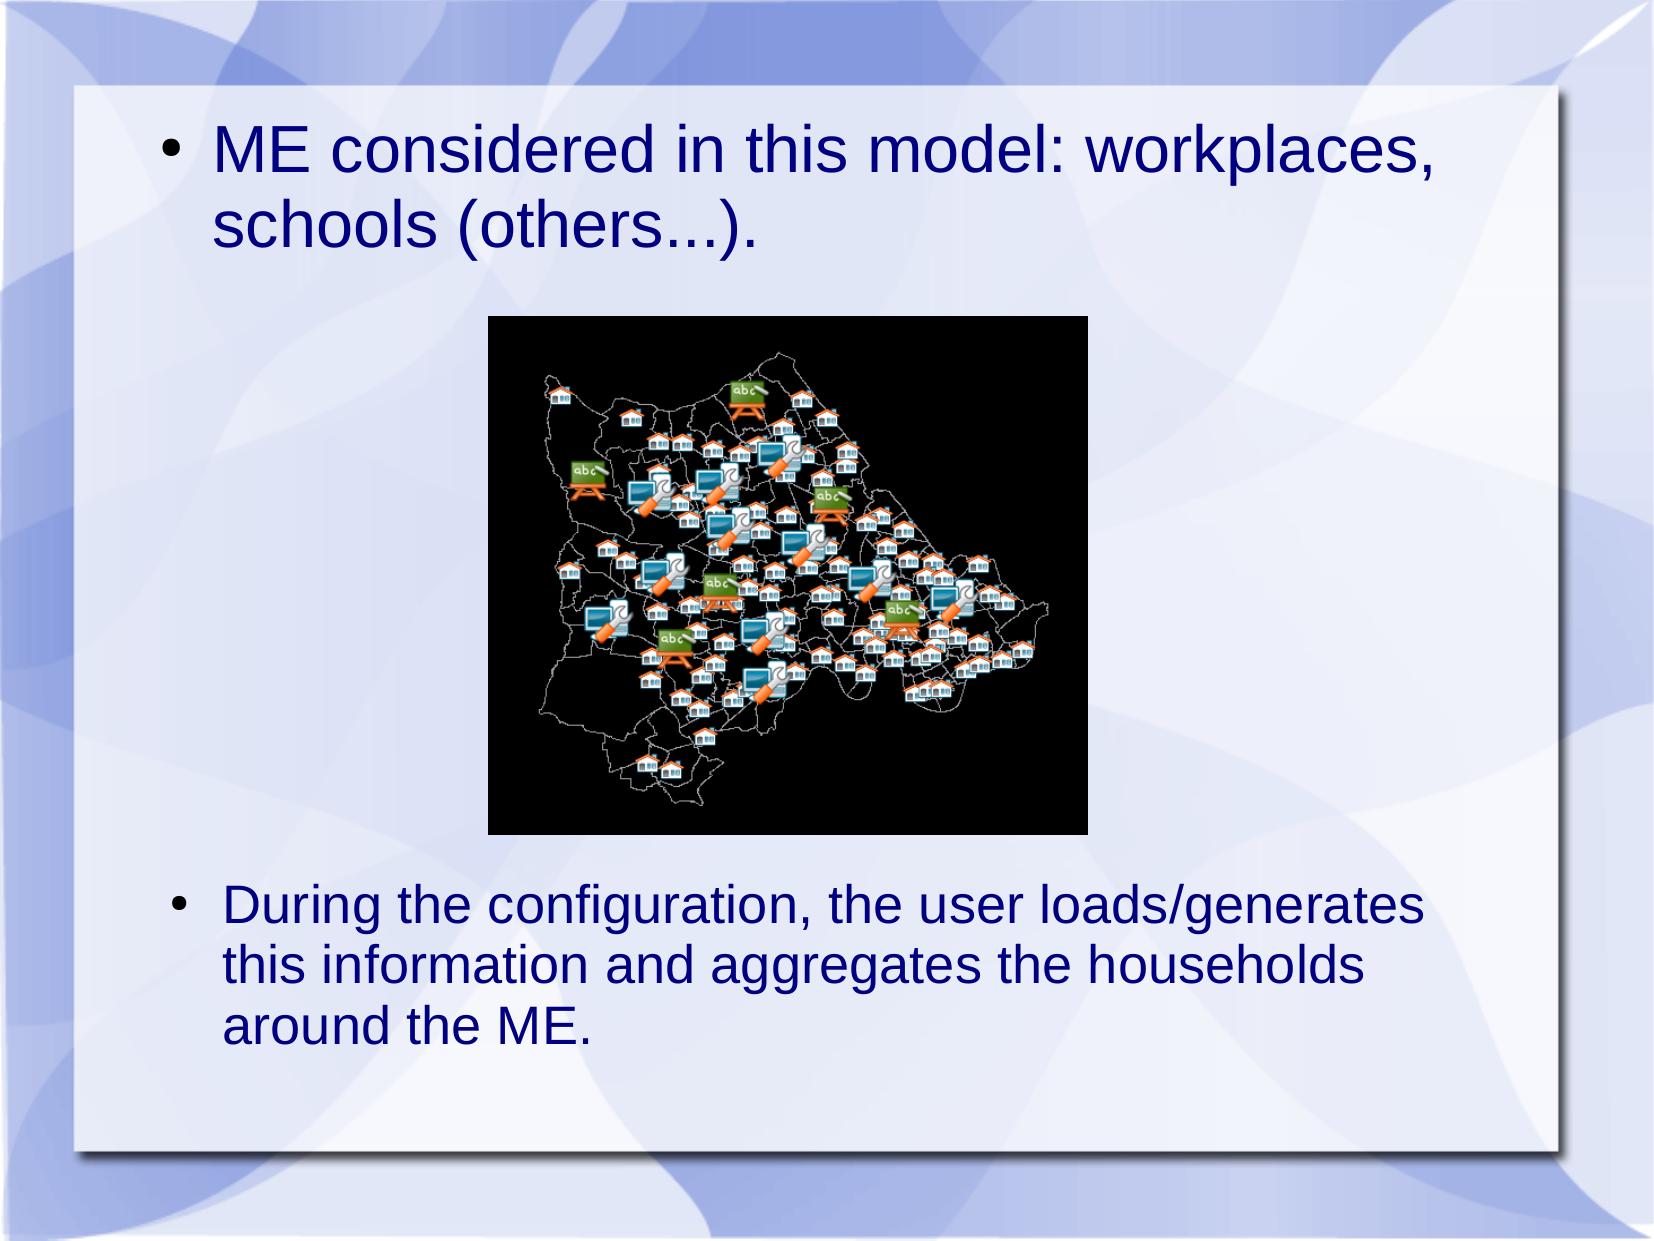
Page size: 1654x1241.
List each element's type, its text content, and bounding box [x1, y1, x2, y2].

picture [0, 0, 1654, 1241]
list During the configuration, the user loads/generates this information and aggregates the households around the ME. [151, 874, 1511, 1150]
list ME considered in this model: workplaces, schools (others...). [141, 112, 1501, 301]
